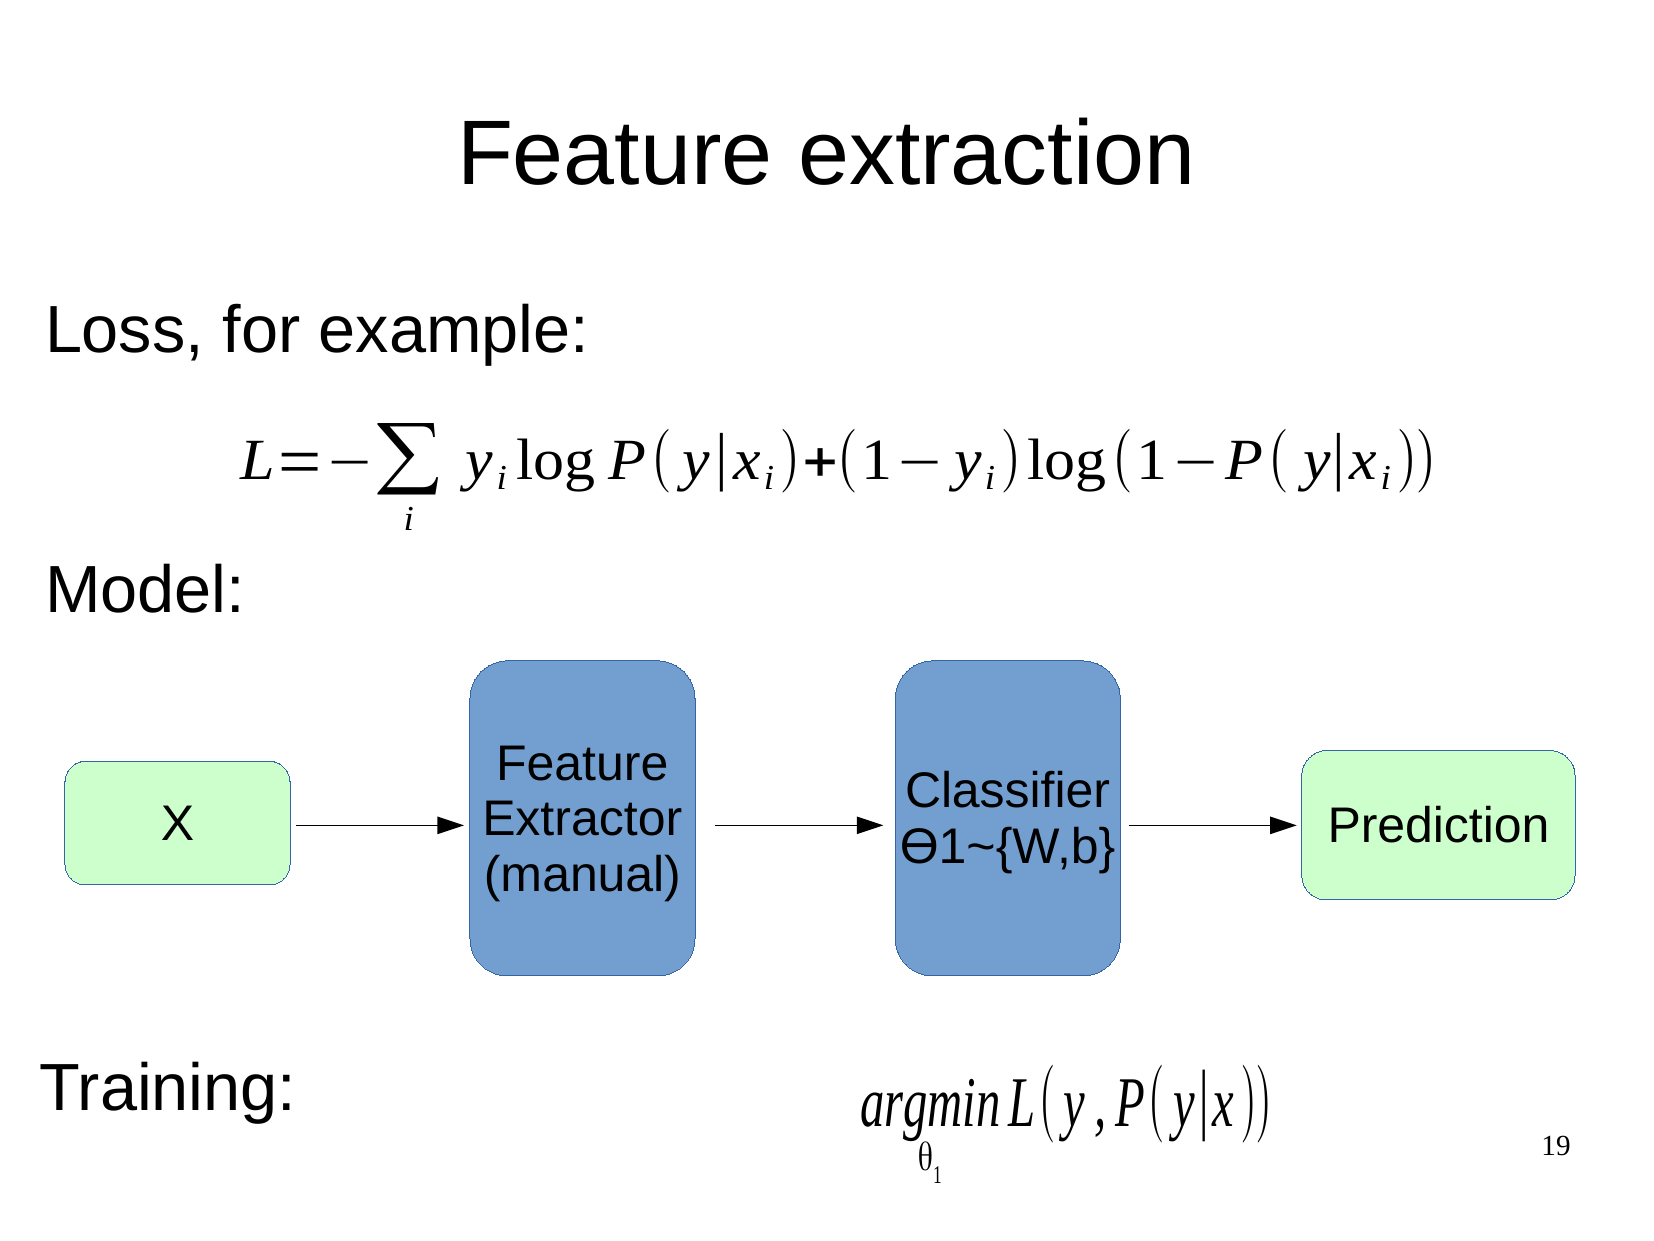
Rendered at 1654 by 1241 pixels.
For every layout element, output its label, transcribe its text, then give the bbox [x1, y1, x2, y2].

text_box Training: [39, 1050, 361, 1125]
title Feature extraction [82, 49, 1571, 257]
text_box Classifier Ɵ1~{W,b} [895, 660, 1121, 976]
text_box Feature Extractor (manual) [469, 660, 696, 976]
text_box Prediction [1301, 750, 1576, 900]
text_box Model: [45, 537, 676, 641]
text_box Loss, for example: [45, 278, 676, 381]
chart [847, 1058, 1285, 1188]
chart [221, 417, 1453, 537]
text_box X [64, 761, 291, 885]
